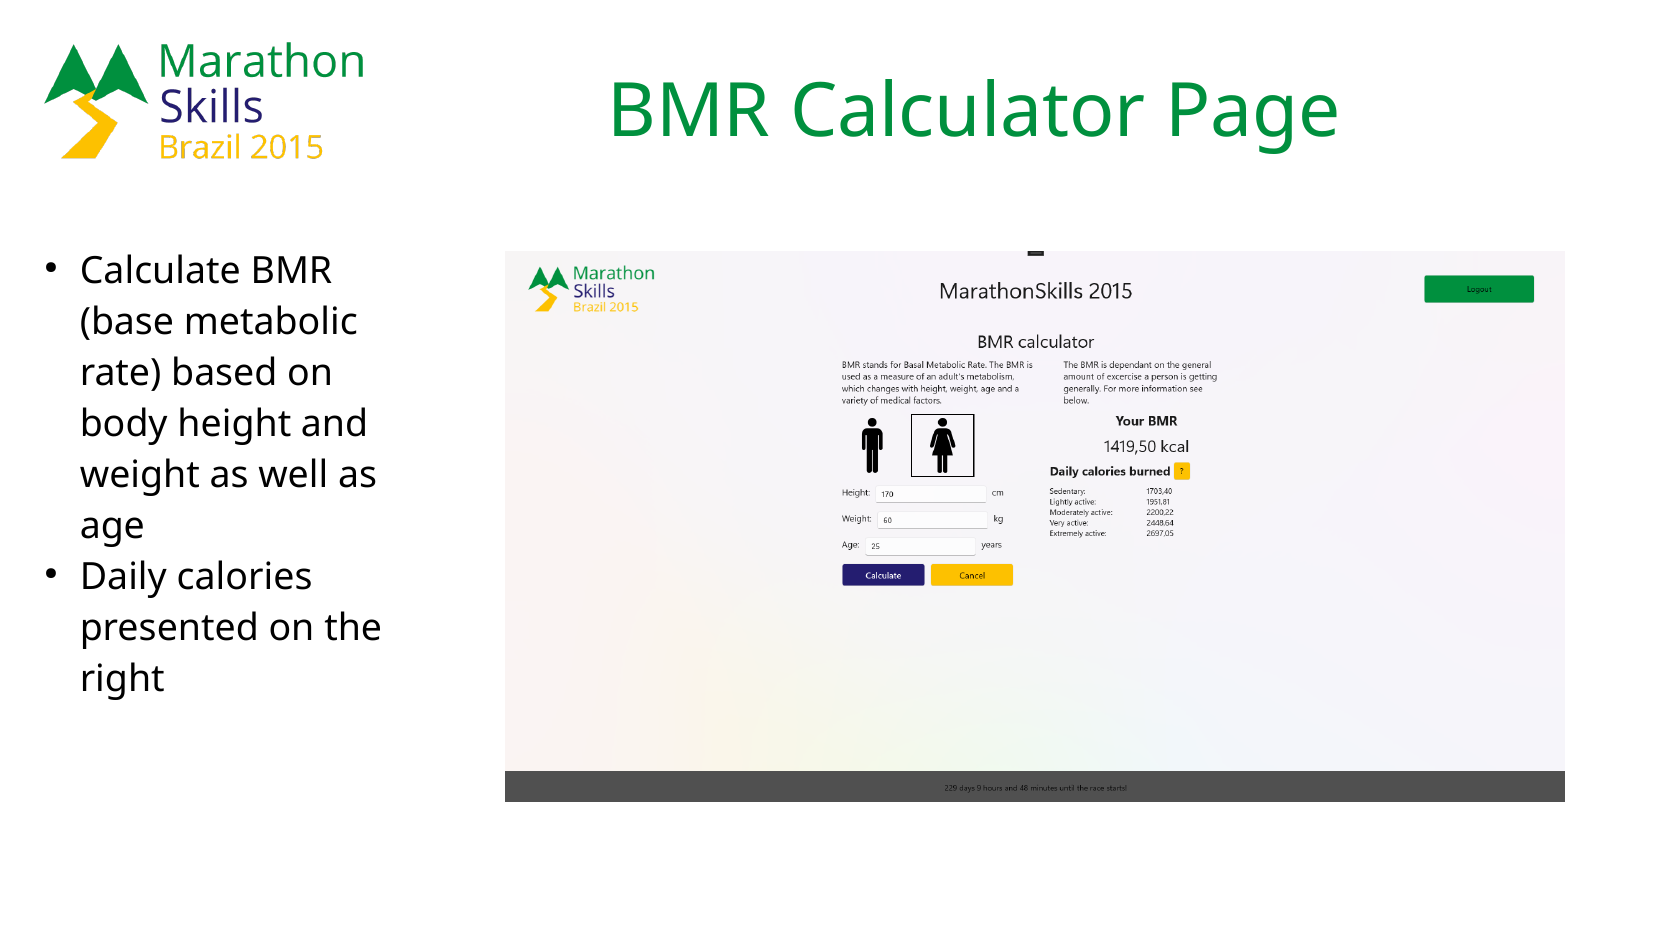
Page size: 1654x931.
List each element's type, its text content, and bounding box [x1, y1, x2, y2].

picture [29, 29, 384, 173]
title BMR Calculator Page [413, 29, 1536, 185]
text_box Calculate BMR (base metabolic rate) based on body height and weight as well as age Daily calories presented on the right [29, 236, 443, 827]
picture [505, 251, 1565, 802]
